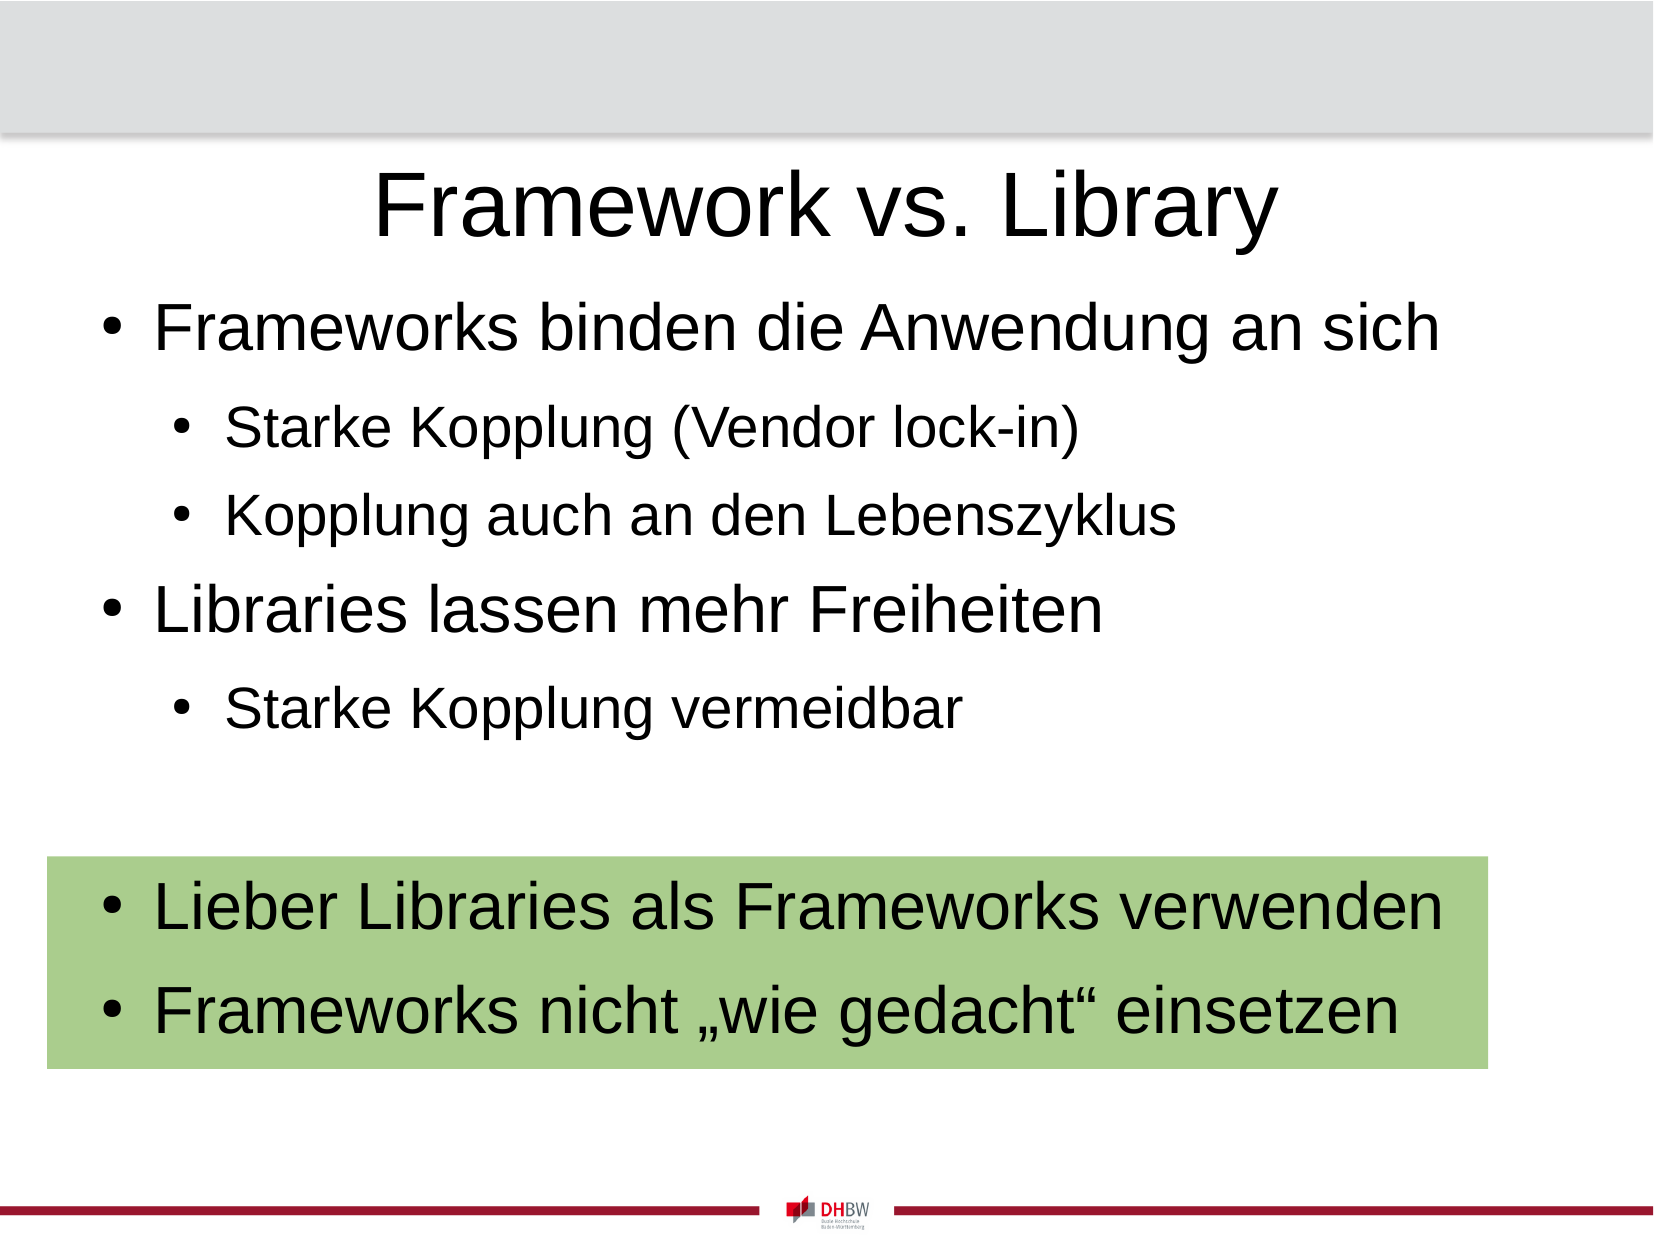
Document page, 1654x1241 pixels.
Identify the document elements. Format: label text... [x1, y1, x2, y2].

picture [0, 1, 1654, 1237]
list Frameworks binden die Anwendung an sich Starke Kopplung (Vendor lock-in) Kopplung auch an den Lebenszyklus Libraries lassen mehr Freiheiten Starke Kopplung vermeidbar Lieber Libraries als Frameworks verwenden Frameworks nicht „wie gedacht“ einsetzen [82, 290, 1571, 1143]
text_box [47, 856, 82, 1069]
title Framework vs. Library [82, 147, 1571, 257]
